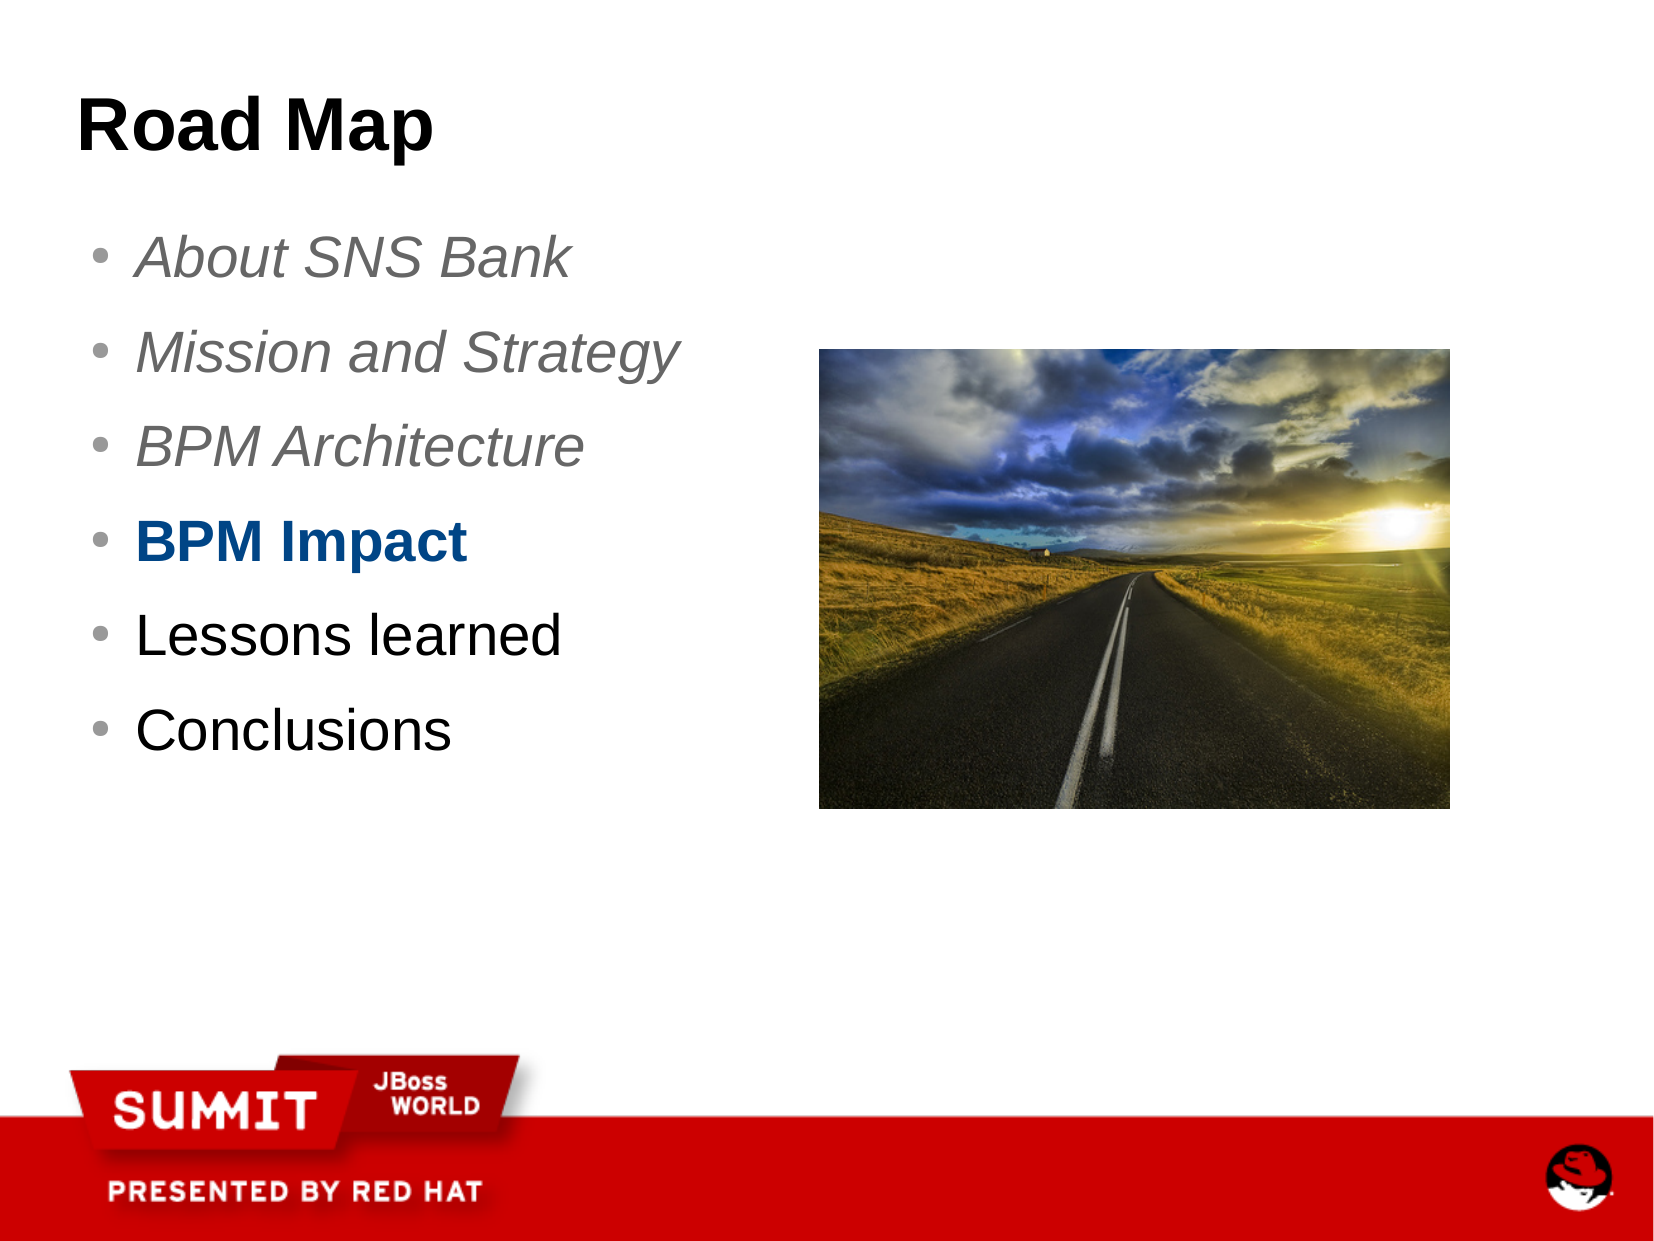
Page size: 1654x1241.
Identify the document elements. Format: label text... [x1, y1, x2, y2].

list About SNS Bank Mission and Strategy BPM Architecture BPM Impact Lessons learned Conclusions [75, 225, 1576, 826]
picture [0, 1043, 1654, 1241]
picture [819, 349, 1450, 809]
title Road Map [76, 45, 1565, 204]
